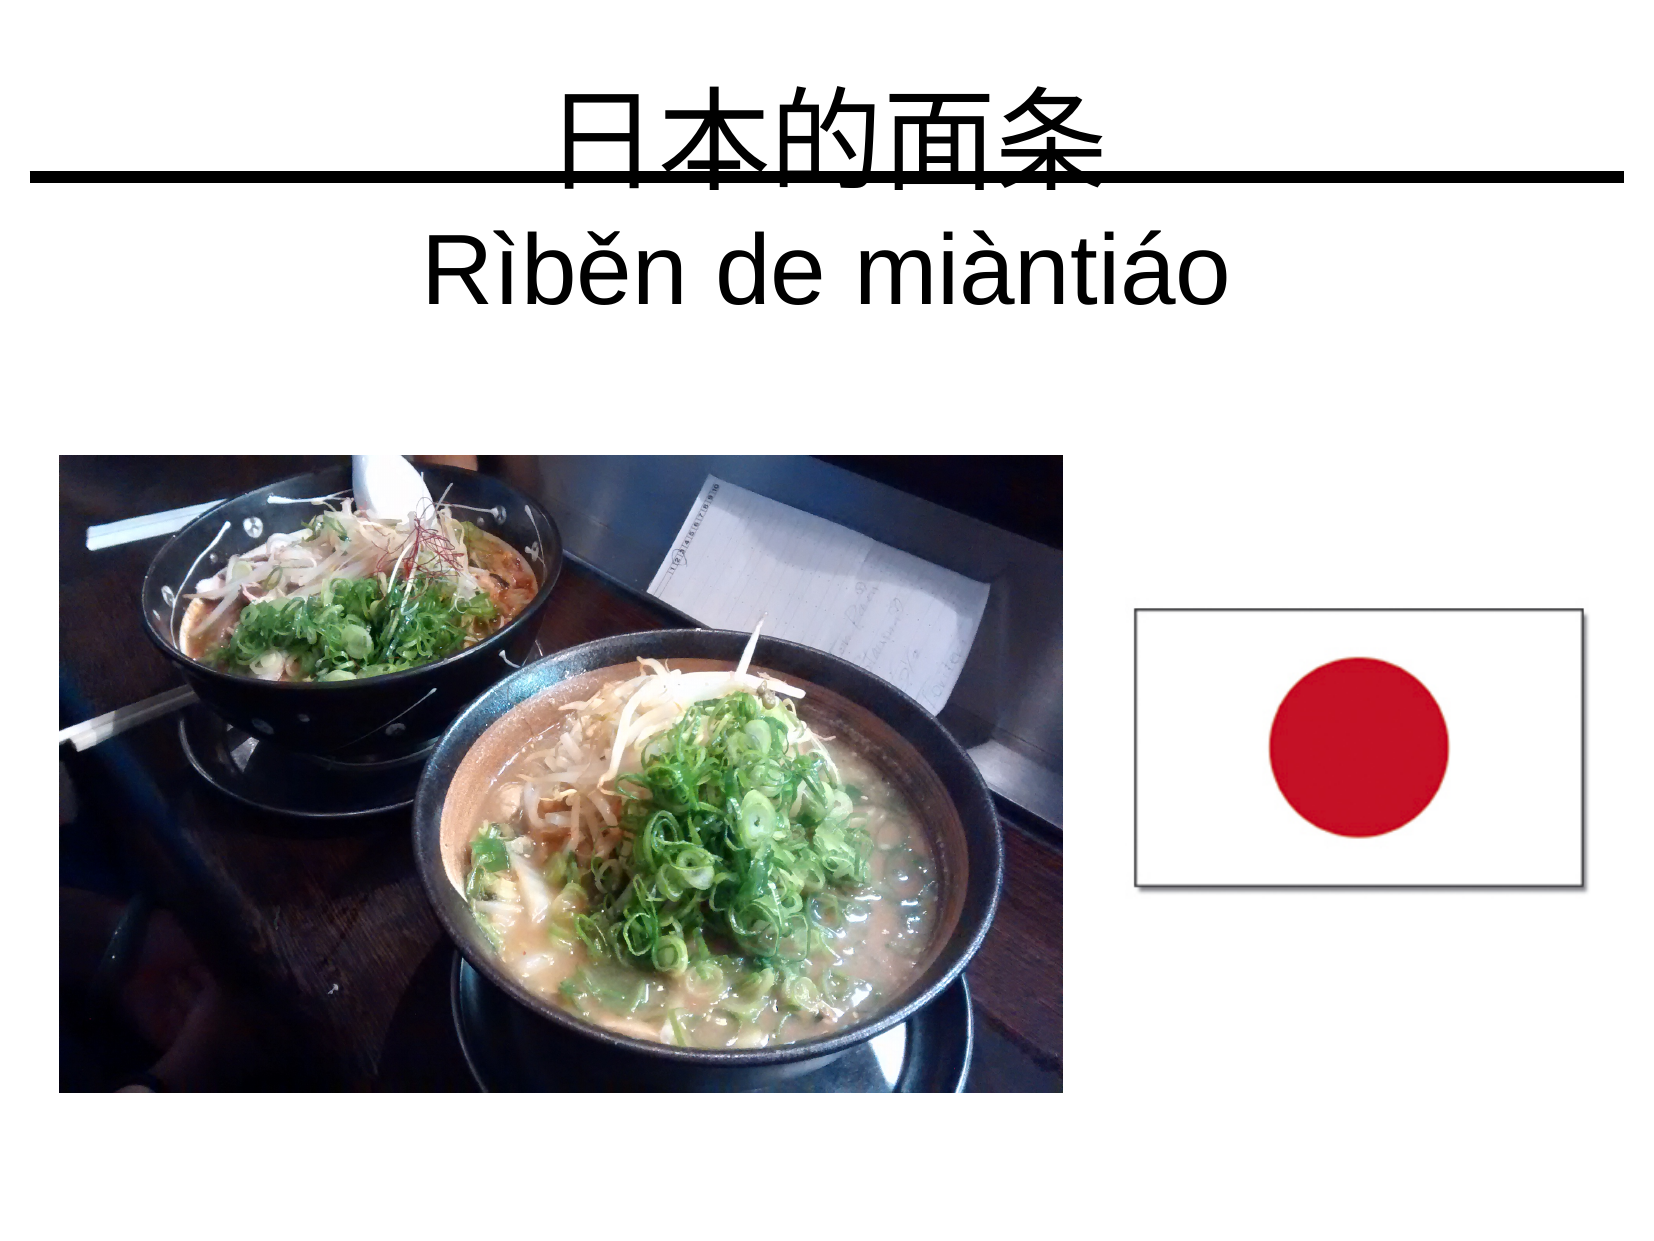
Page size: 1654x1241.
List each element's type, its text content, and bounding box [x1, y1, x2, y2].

text_box 日本的面条 [29, 43, 1625, 206]
picture [1125, 560, 1595, 936]
text_box Rìběn de miàntiáo [59, 206, 1595, 334]
picture [59, 455, 1063, 1093]
text_box [29, 206, 1625, 1211]
